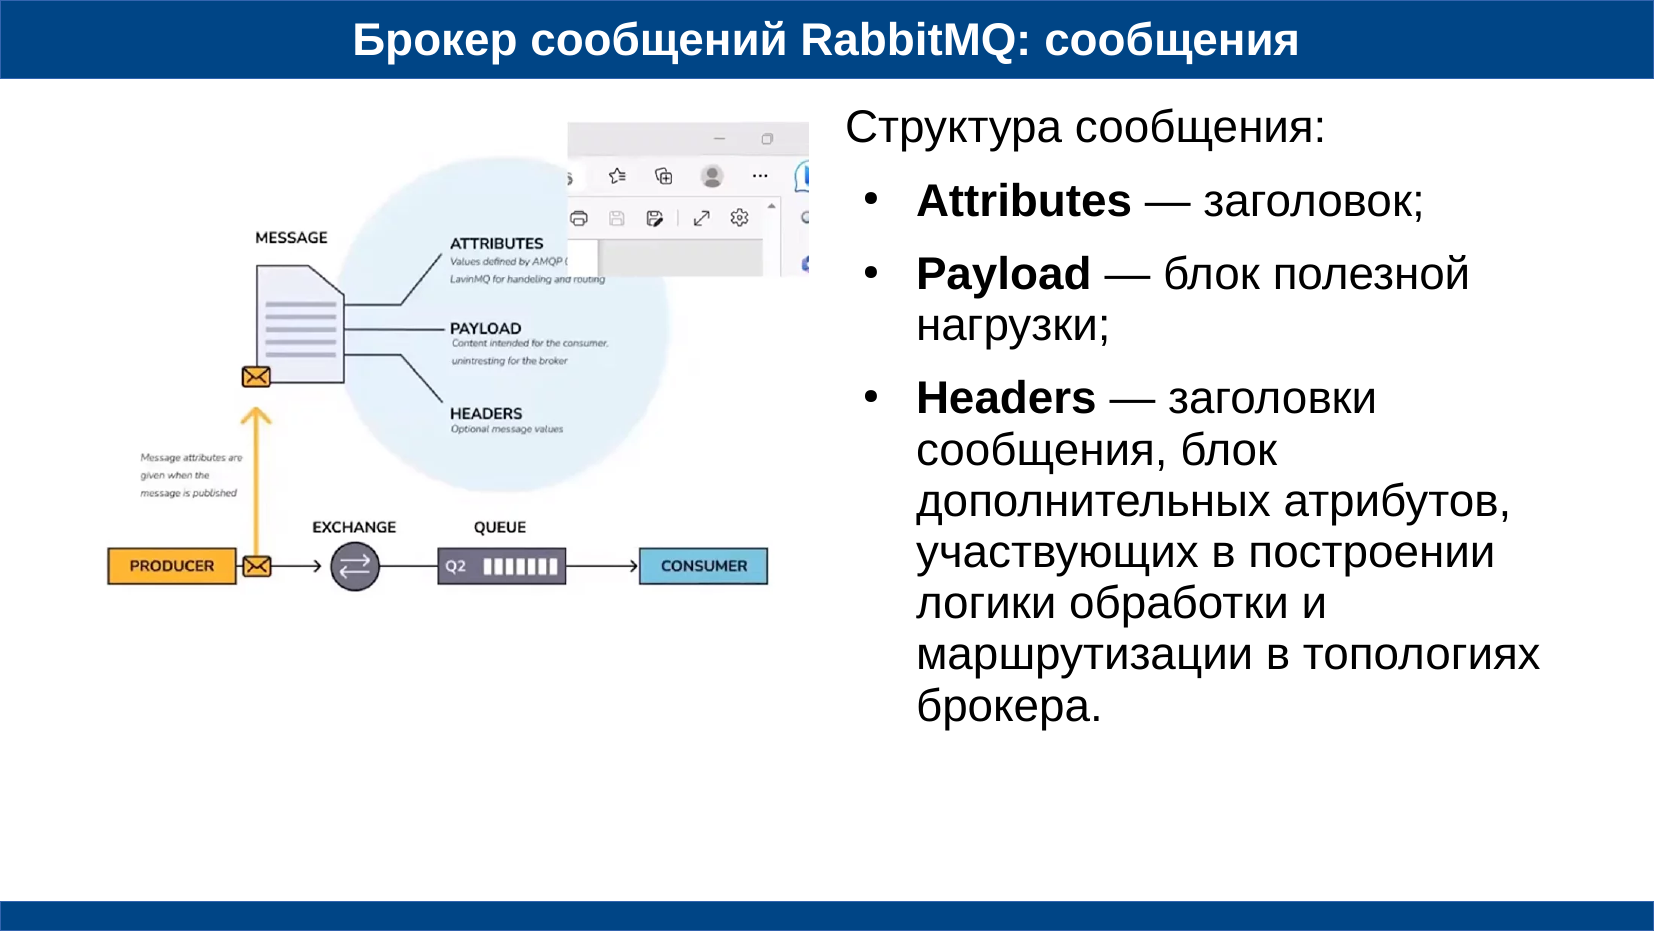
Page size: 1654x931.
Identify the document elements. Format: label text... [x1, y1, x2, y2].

title Брокер сообщений RabbitMQ: сообщения [0, 0, 1654, 79]
picture [82, 101, 809, 641]
list Структура сообщения: Attributes — заголовок; Payload — блок полезной нагрузки; Headers — заголовки сообщения, блок дополнительных атрибутов, участвующих в построении логики обработки и маршрутизации в топологиях брокера. [845, 101, 1572, 826]
